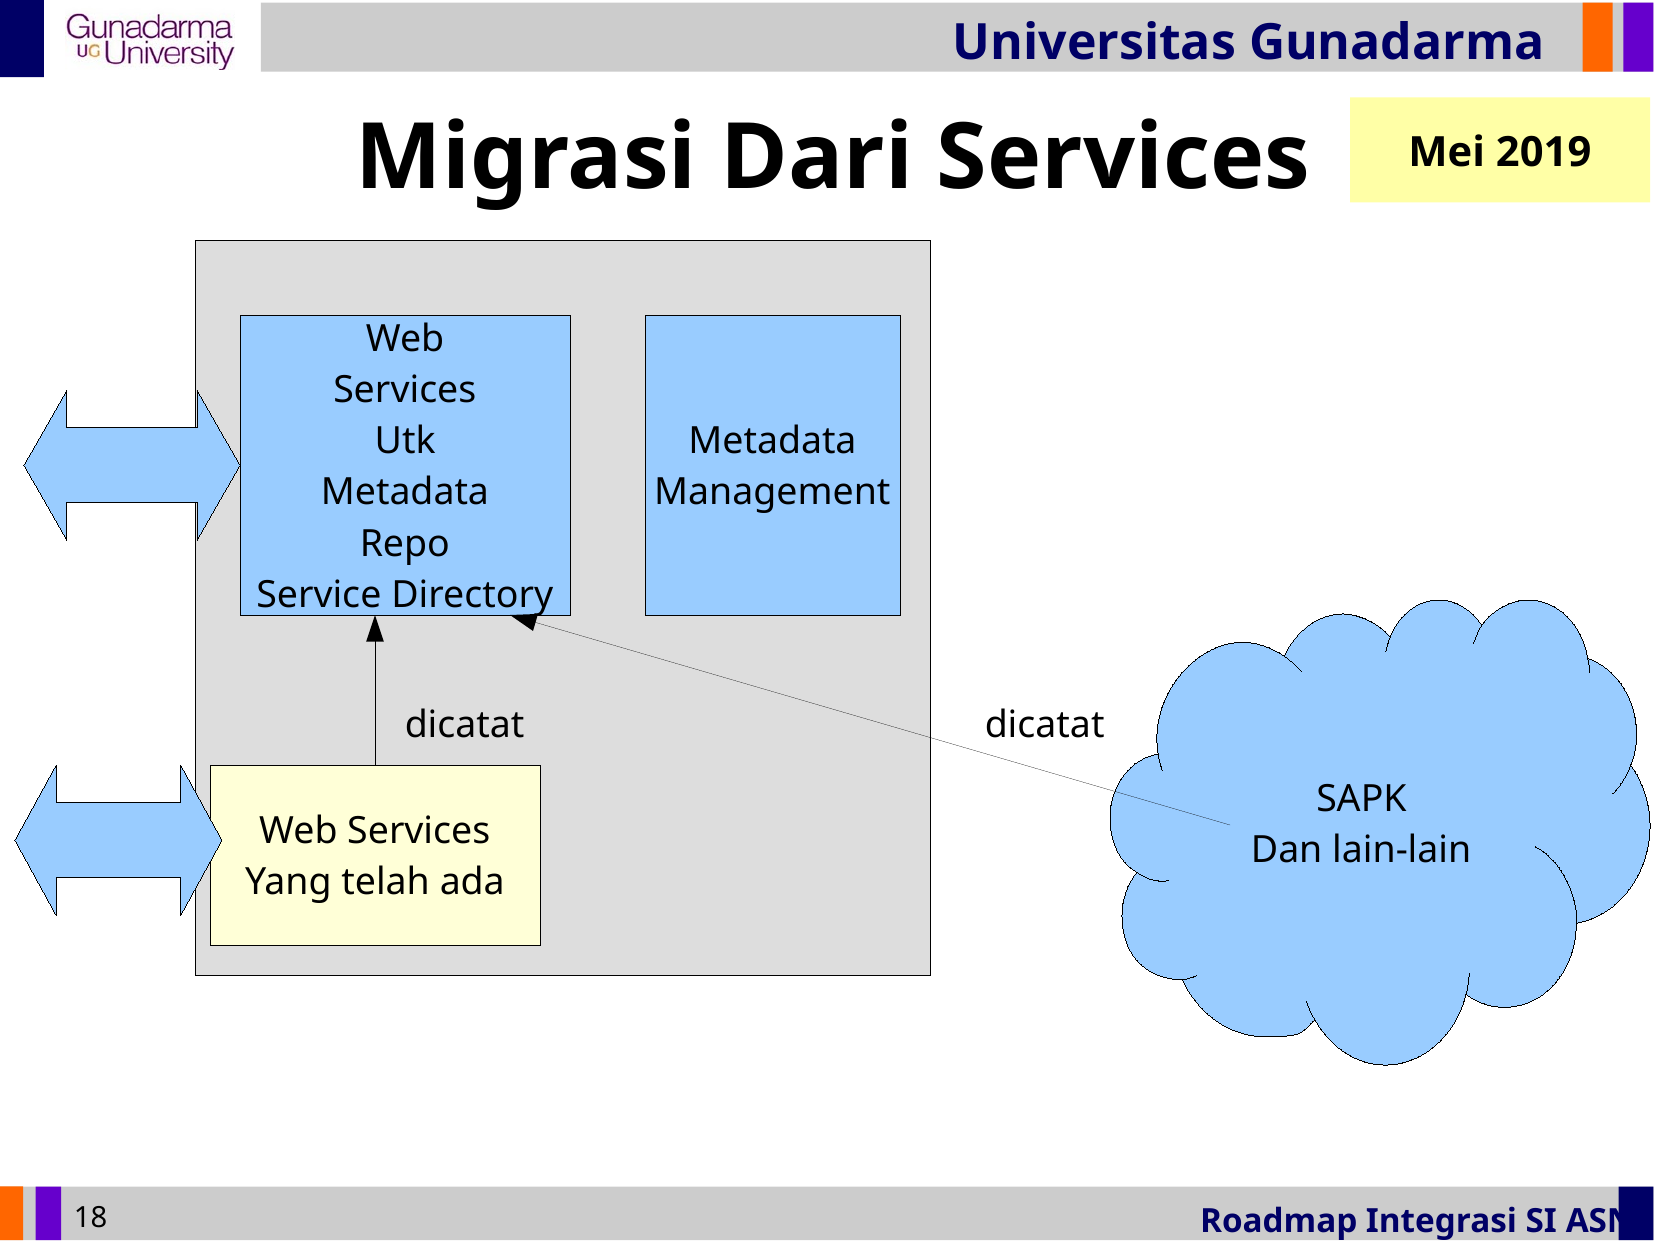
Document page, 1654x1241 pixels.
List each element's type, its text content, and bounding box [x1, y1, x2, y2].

text_box Web Services Yang telah ada [210, 765, 541, 946]
title Migrasi Dari Services [77, 90, 1591, 217]
text_box dicatat [390, 690, 560, 750]
text_box dicatat [970, 690, 1141, 750]
text_box Metadata Management [645, 315, 901, 616]
text_box Mei 2019 [1350, 97, 1651, 203]
text_box SAPK Dan lain-lain [1110, 600, 1651, 1066]
picture [65, 0, 235, 70]
text_box [14, 240, 931, 976]
text_box Web Services Utk Metadata Repo Service Directory [240, 315, 571, 616]
